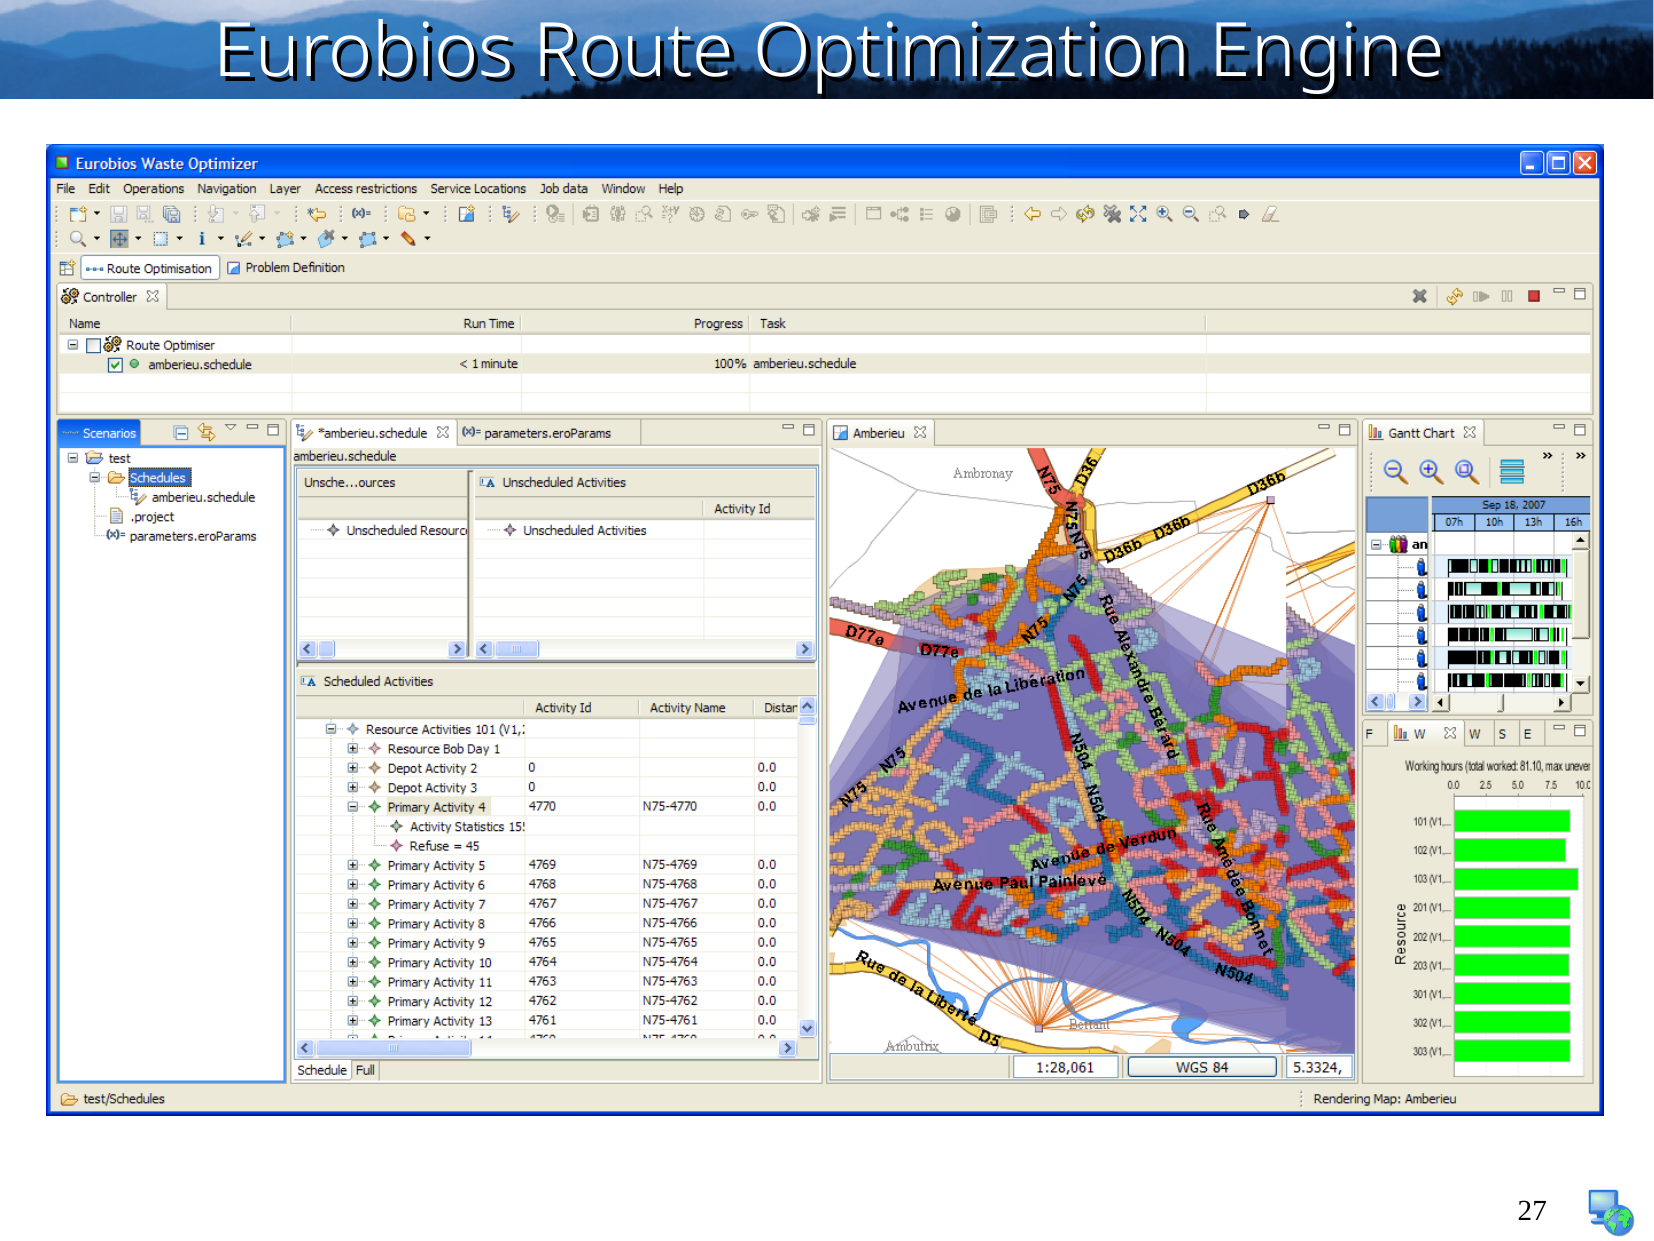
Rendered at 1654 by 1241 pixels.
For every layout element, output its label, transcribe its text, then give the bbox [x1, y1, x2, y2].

picture [1588, 1189, 1635, 1238]
picture [0, 0, 822, 99]
picture [1327, 0, 1654, 99]
picture [46, 144, 1604, 1116]
title Eurobios Route Optimization Engine [49, 0, 1611, 96]
